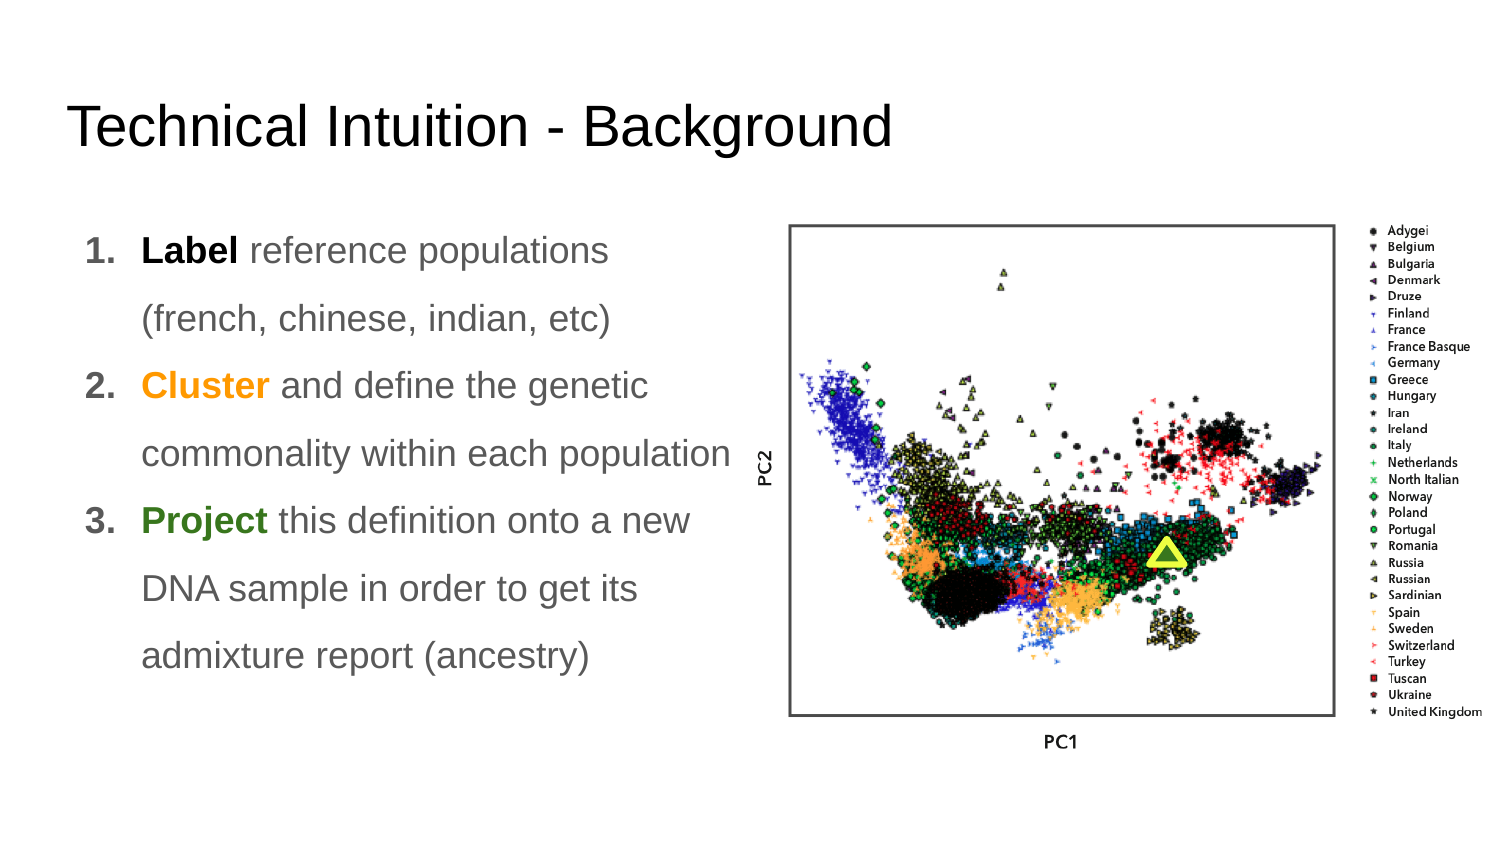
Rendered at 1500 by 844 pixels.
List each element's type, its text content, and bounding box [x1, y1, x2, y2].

list Label reference populations (french, chinese, indian, etc) Cluster and define the genetic commonality within each population Project this definition onto a new DNA sample in order to get its admixture report (ancestry) [51, 189, 750, 750]
text_box [1149, 538, 1185, 565]
title Technical Intuition - Background [51, 72, 1449, 167]
picture [741, 205, 1500, 767]
